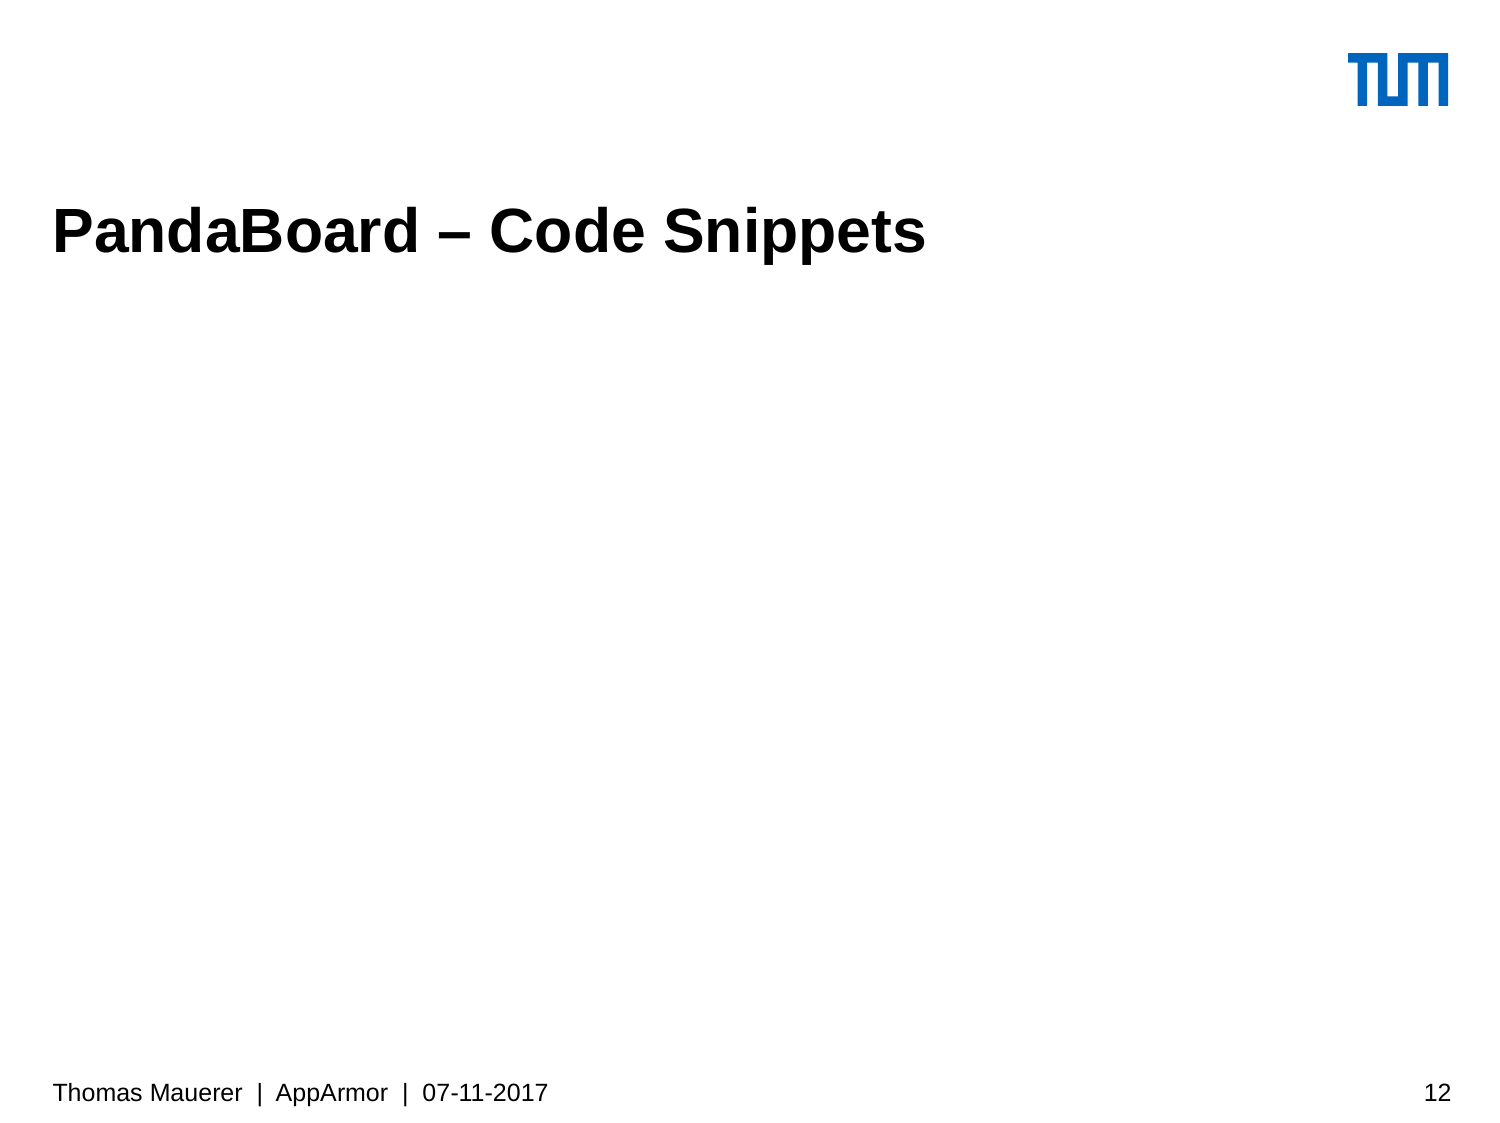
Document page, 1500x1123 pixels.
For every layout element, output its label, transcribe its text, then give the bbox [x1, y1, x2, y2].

title PandaBoard – Code Snippets [52, 195, 1453, 266]
